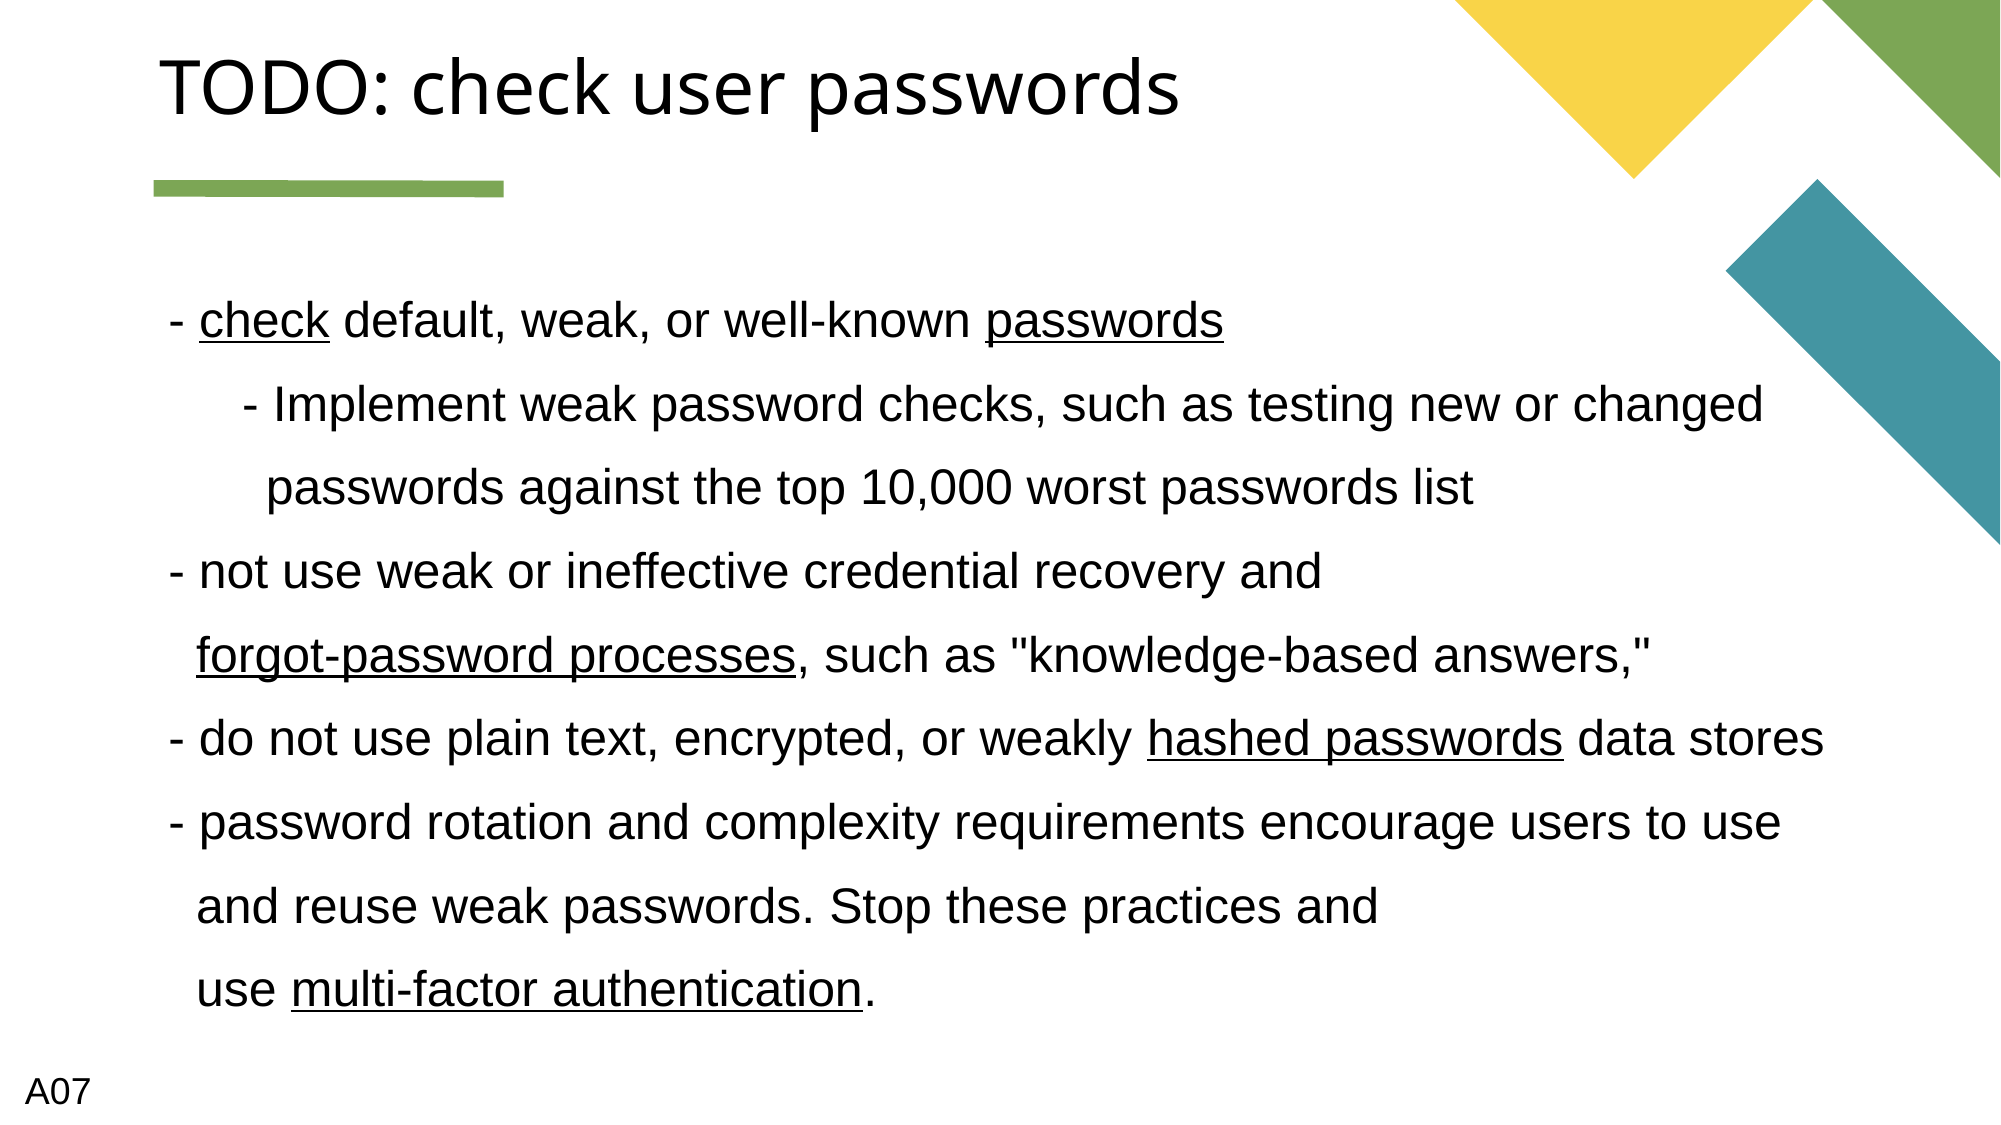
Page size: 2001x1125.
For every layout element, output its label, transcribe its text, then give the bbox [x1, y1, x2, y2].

text_box A07 [10, 1062, 107, 1120]
title TODO: check user passwords [153, 0, 1619, 173]
text_box - check default, weak, or well-known passwords - Implement weak password checks, such as testing new or changed passwords against the top 10,000 worst passwords list - not use weak or ineffective credential recovery and forgot-password processes, such as "knowledge-based answers," - do not use plain text, encrypted, or weakly hashed passwords data stores - password rotation and complexity requirements encourage users to use and reuse weak passwords. Stop these practices and use multi-factor authentication. [153, 257, 1851, 1025]
